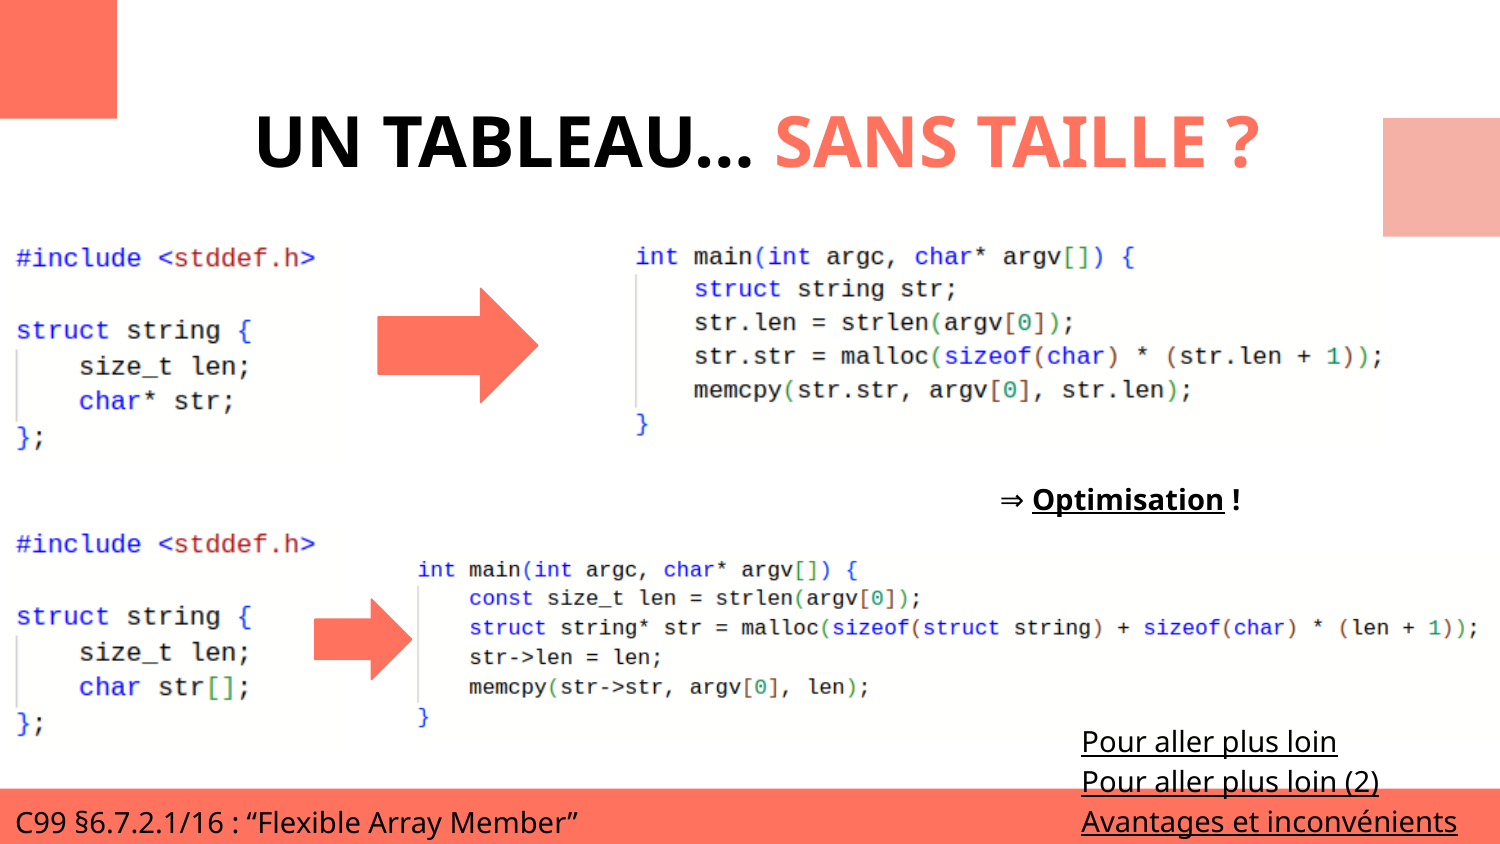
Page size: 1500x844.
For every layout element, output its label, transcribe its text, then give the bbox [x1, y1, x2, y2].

picture [628, 241, 1388, 449]
title UN TABLEAU… SANS TAILLE ? [105, 102, 1410, 177]
text_box [314, 599, 412, 680]
picture [5, 240, 340, 466]
text_box [378, 288, 538, 403]
picture [411, 556, 1500, 739]
text_box C99 §6.7.2.1/16 : “Flexible Array Member” [0, 788, 619, 844]
picture [5, 526, 340, 752]
text_box Pour aller plus loin Pour aller plus loin (2) Avantages et inconvénients [1066, 708, 1500, 844]
text_box ⇒ Optimisation ! [985, 465, 1287, 540]
